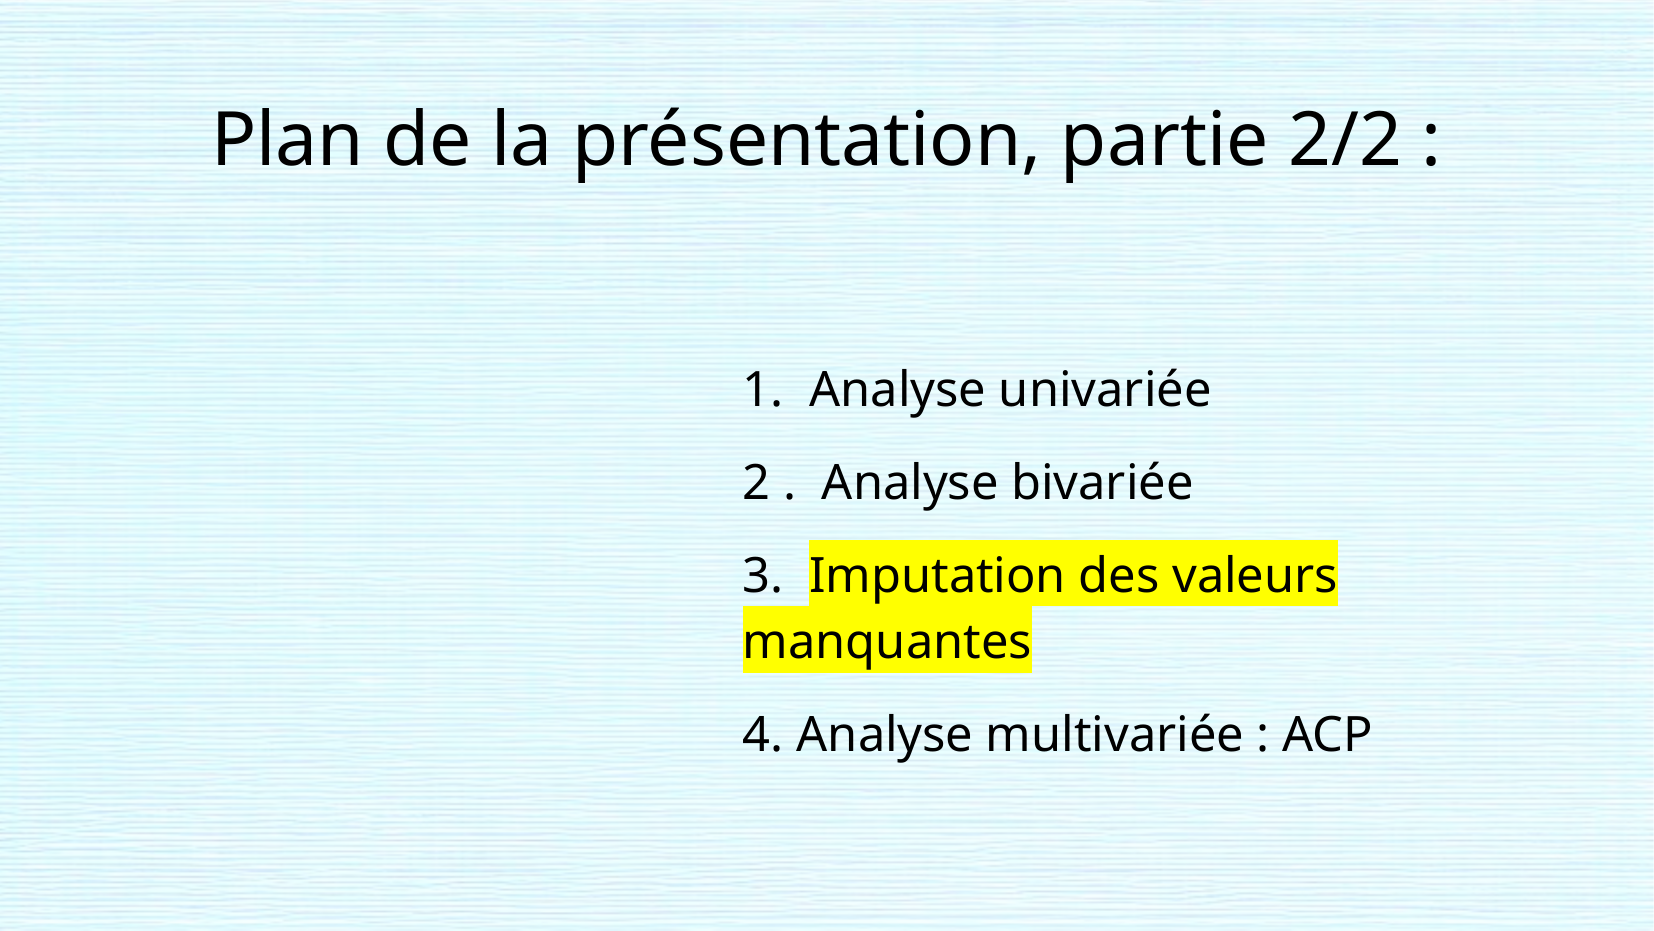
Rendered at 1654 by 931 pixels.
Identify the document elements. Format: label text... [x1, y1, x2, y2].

list 1. Analyse univariée 2 . Analyse bivariée 3. Imputation des valeurs manquantes 4. Analyse multivariée : ACP [679, 354, 1565, 768]
title Plan de la présentation, partie 2/2 : [82, 59, 1571, 215]
